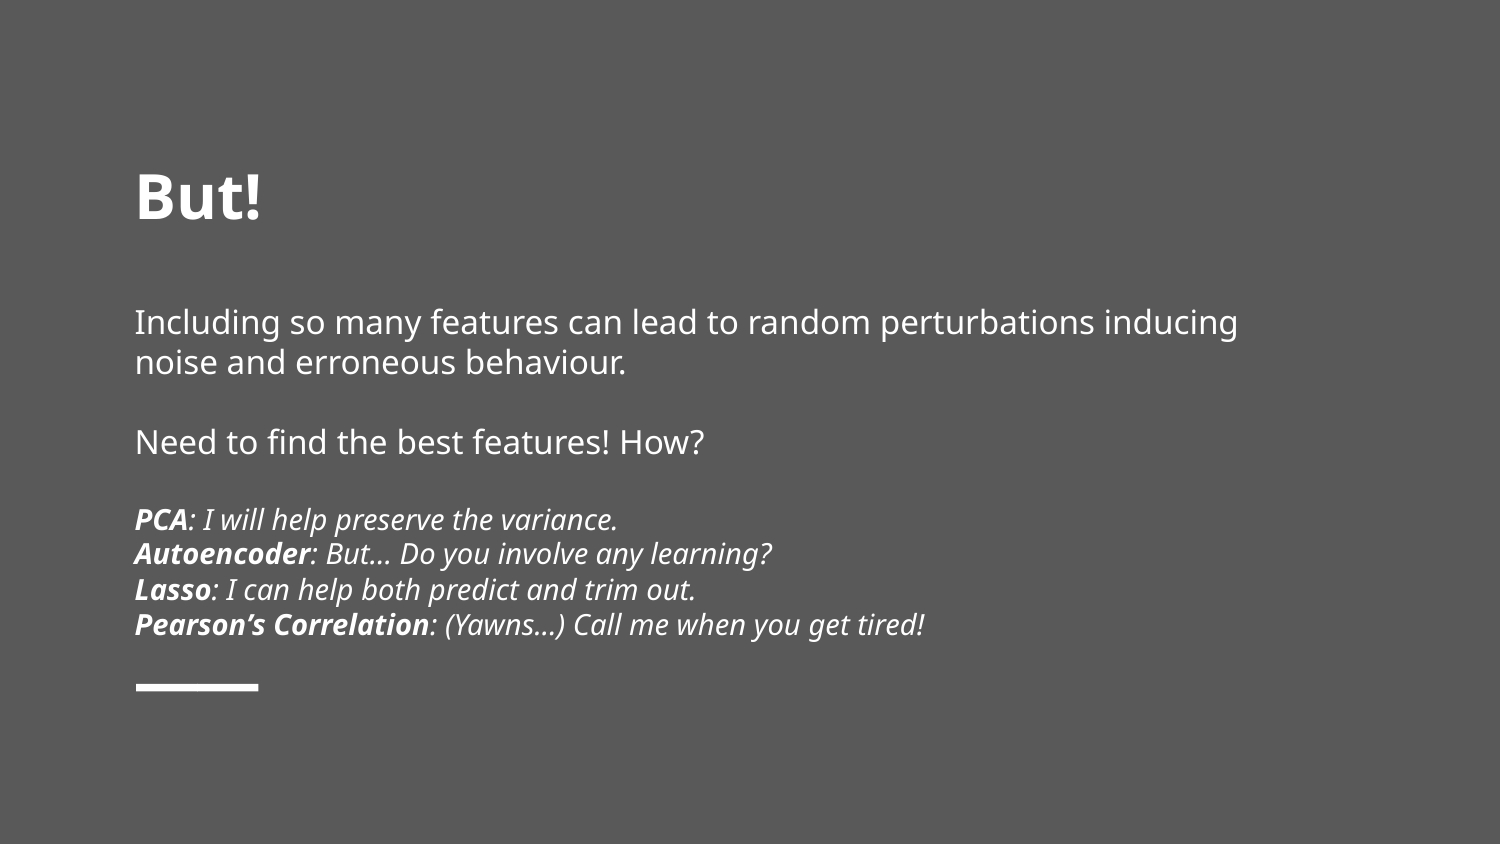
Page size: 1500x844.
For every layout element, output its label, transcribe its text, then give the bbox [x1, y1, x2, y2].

title Including so many features can lead to random perturbations inducing noise and erroneous behaviour. Need to find the best features! How? PCA: I will help preserve the variance. Autoencoder: But… Do you involve any learning? Lasso: I can help both predict and trim out. Pearson’s Correlation: (Yawns...) Call me when you get tired! [119, 286, 1272, 650]
title But! [119, 141, 1272, 253]
